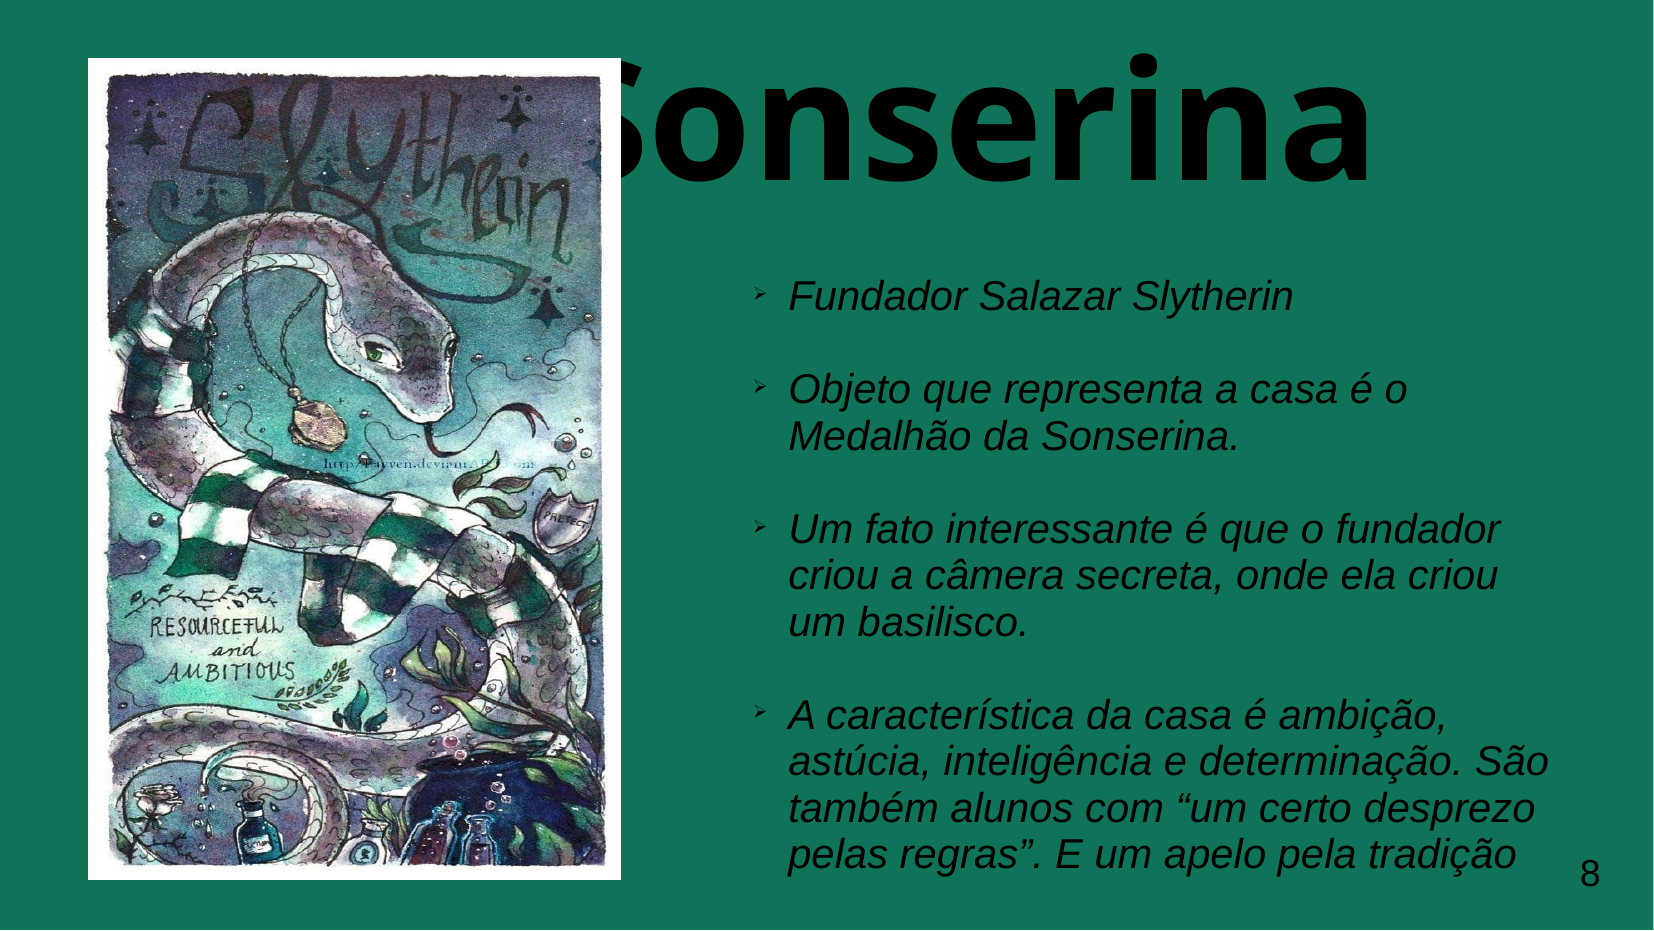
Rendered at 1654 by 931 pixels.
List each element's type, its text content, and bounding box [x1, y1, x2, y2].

title Sonserina [224, 0, 1654, 262]
picture [88, 58, 621, 880]
text_box <número> [1564, 845, 1654, 916]
text_box Fundador Salazar Slytherin Objeto que representa a casa é o Medalhão da Sonserina. Um fato interessante é que o fundador criou a câmera secreta, onde ela criou um basilisco. A característica da casa é ambição, astúcia, inteligência e determinação. São também alunos com “um certo desprezo pelas regras”. E um apelo pela tradição [738, 265, 1565, 885]
